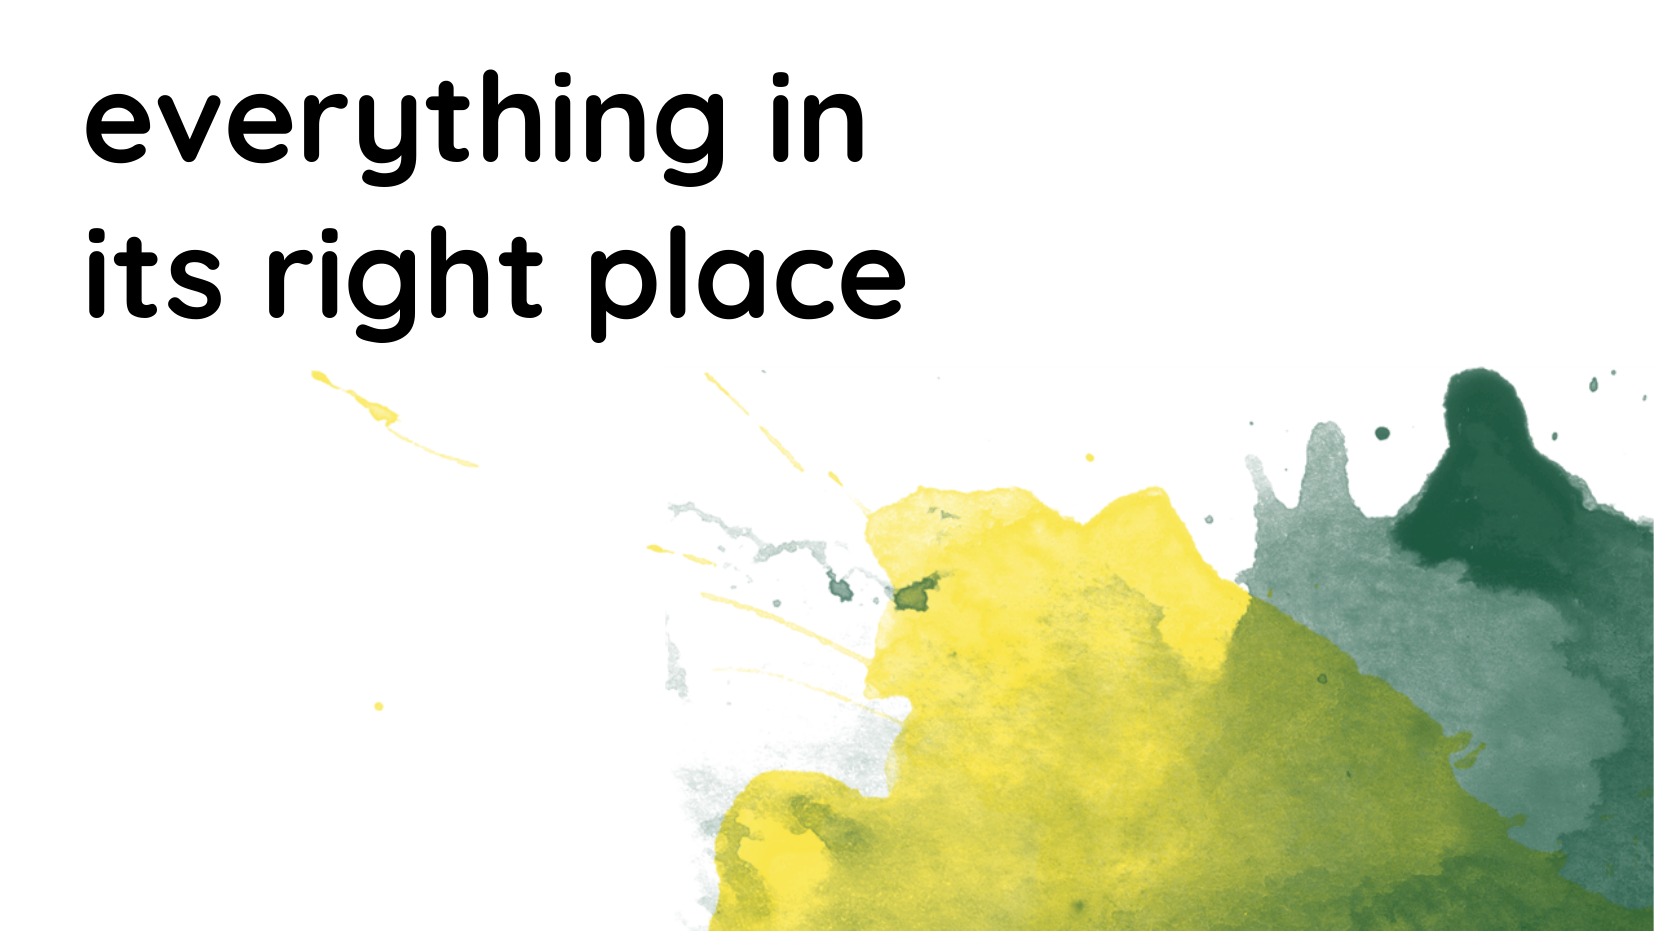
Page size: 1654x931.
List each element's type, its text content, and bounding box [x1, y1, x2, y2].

picture [0, 0, 1654, 931]
title everything in its right place [82, 37, 1571, 603]
